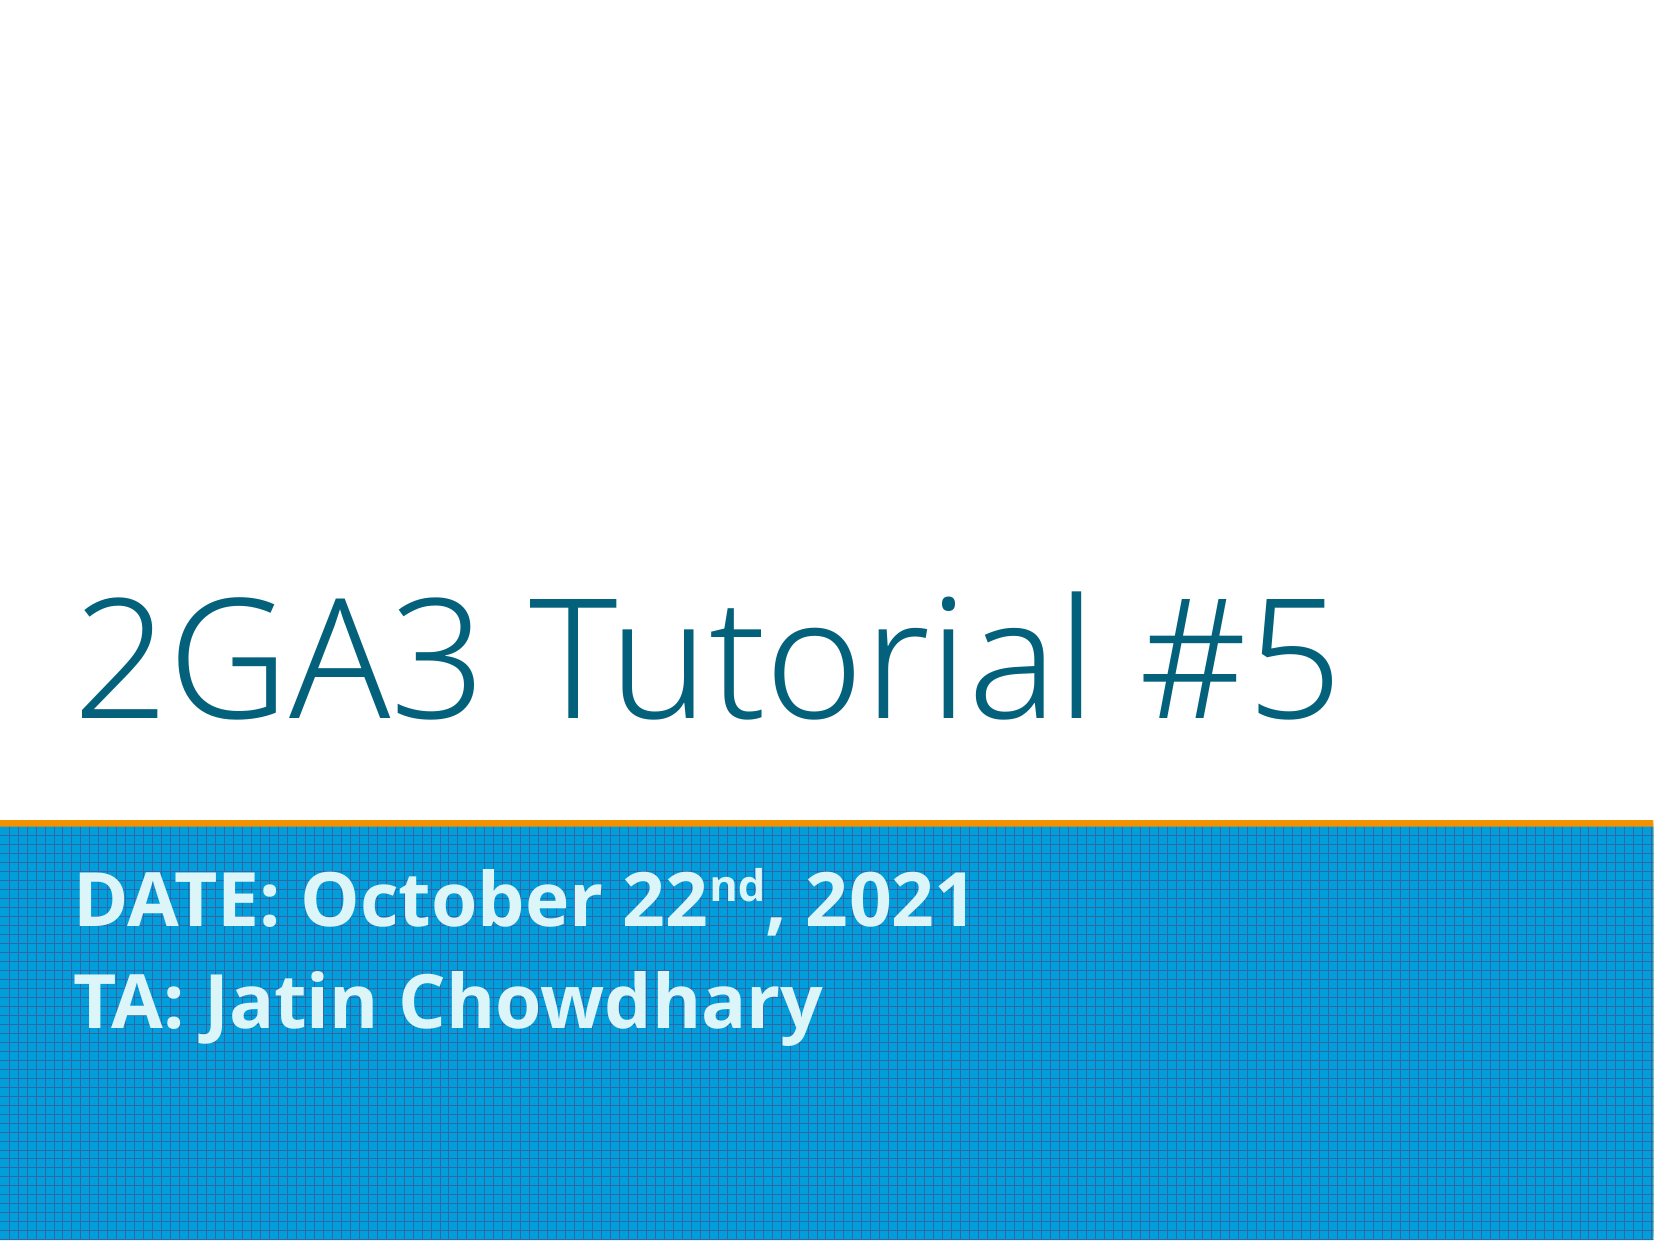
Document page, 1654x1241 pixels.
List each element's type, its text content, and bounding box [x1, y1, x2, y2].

subtitle DATE: October 22nd, 2021 TA: Jatin Chowdhary [73, 846, 1551, 1103]
title 2GA3 Tutorial #5 [73, 59, 1551, 768]
